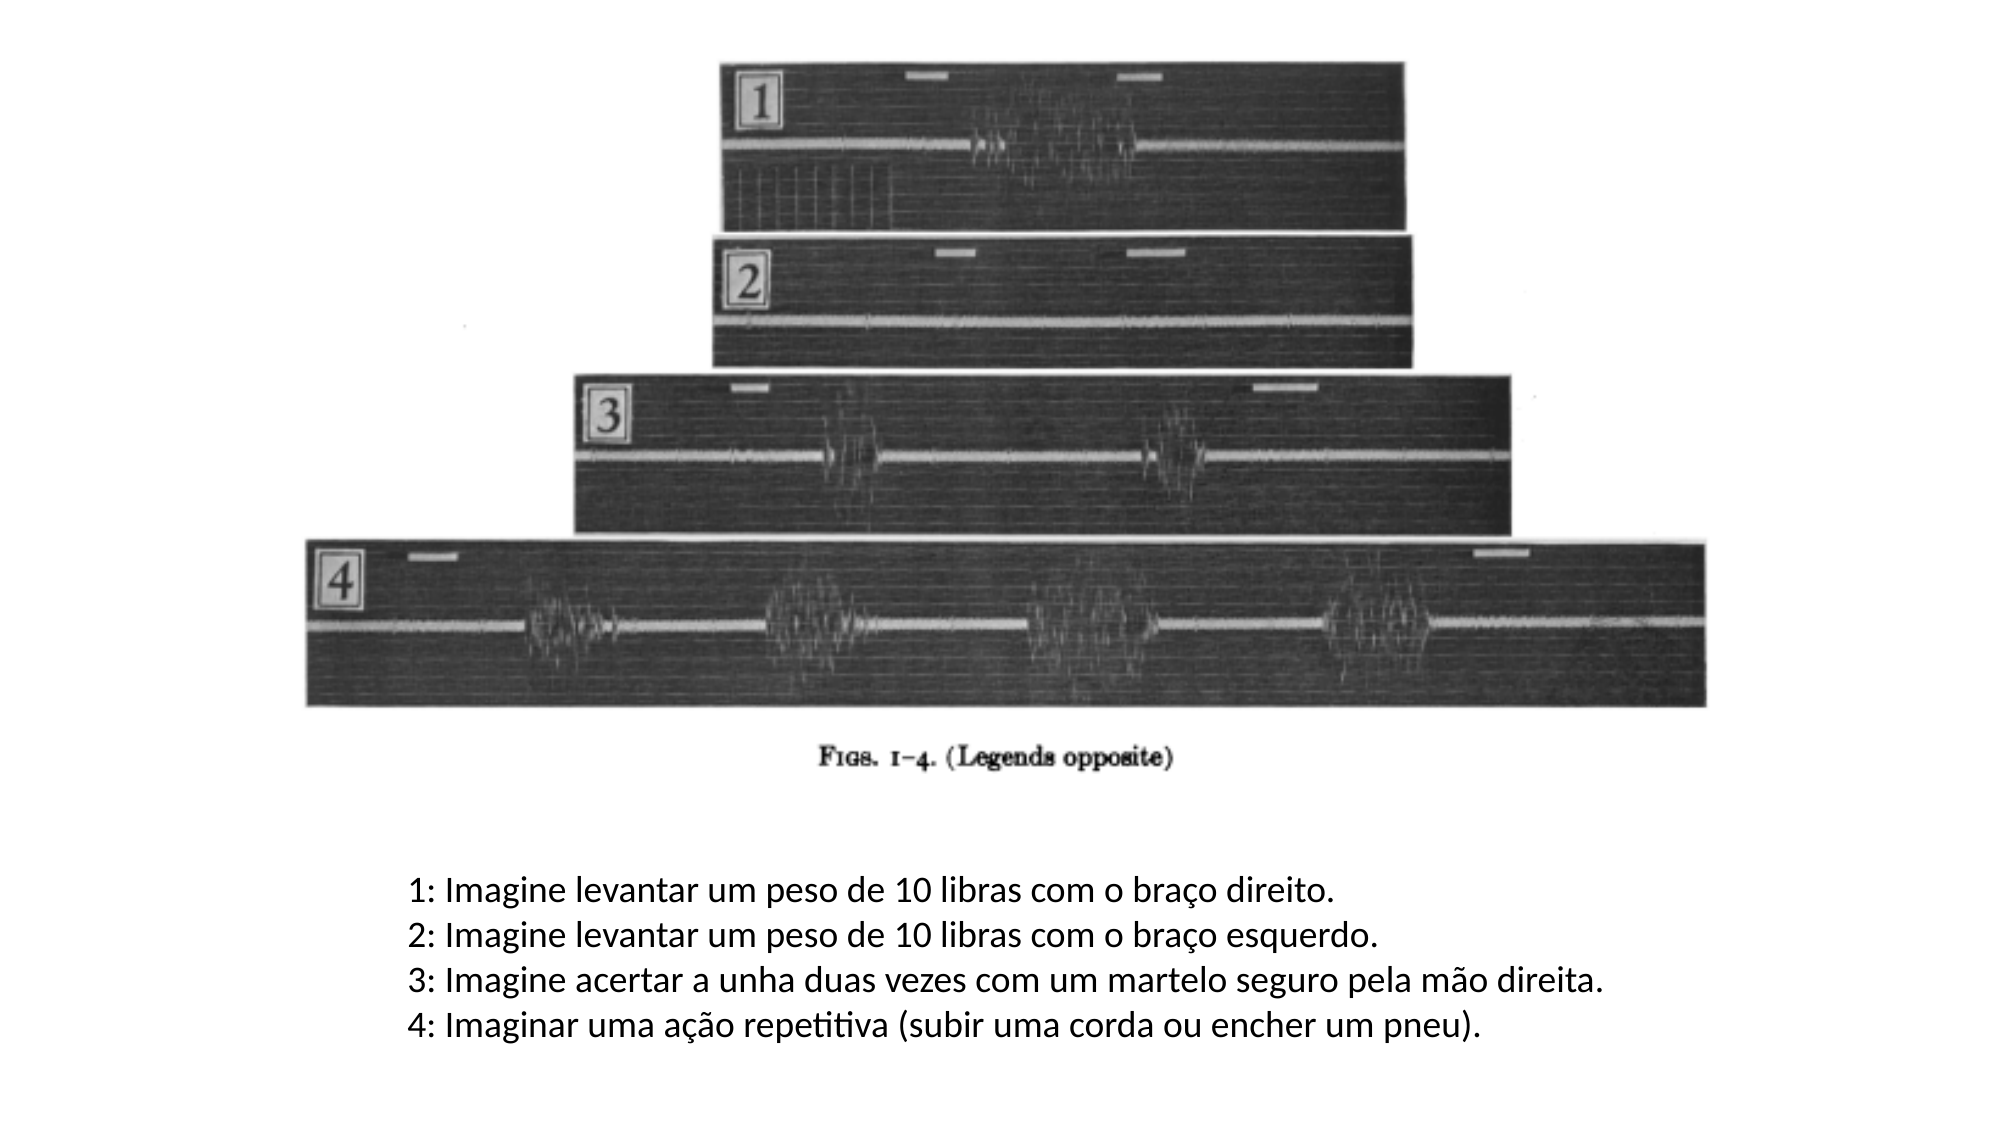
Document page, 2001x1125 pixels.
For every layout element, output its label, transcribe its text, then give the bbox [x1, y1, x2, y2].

text_box 1: Imagine levantar um peso de 10 libras com o braço direito. 2: Imagine levantar um peso de 10 libras com o braço esquerdo. 3: Imagine acertar a unha duas vezes com um martelo seguro pela mão direita. 4: Imaginar uma ação repetitiva (subir uma corda ou encher um pneu). [392, 857, 1621, 1053]
picture [279, 31, 1735, 805]
